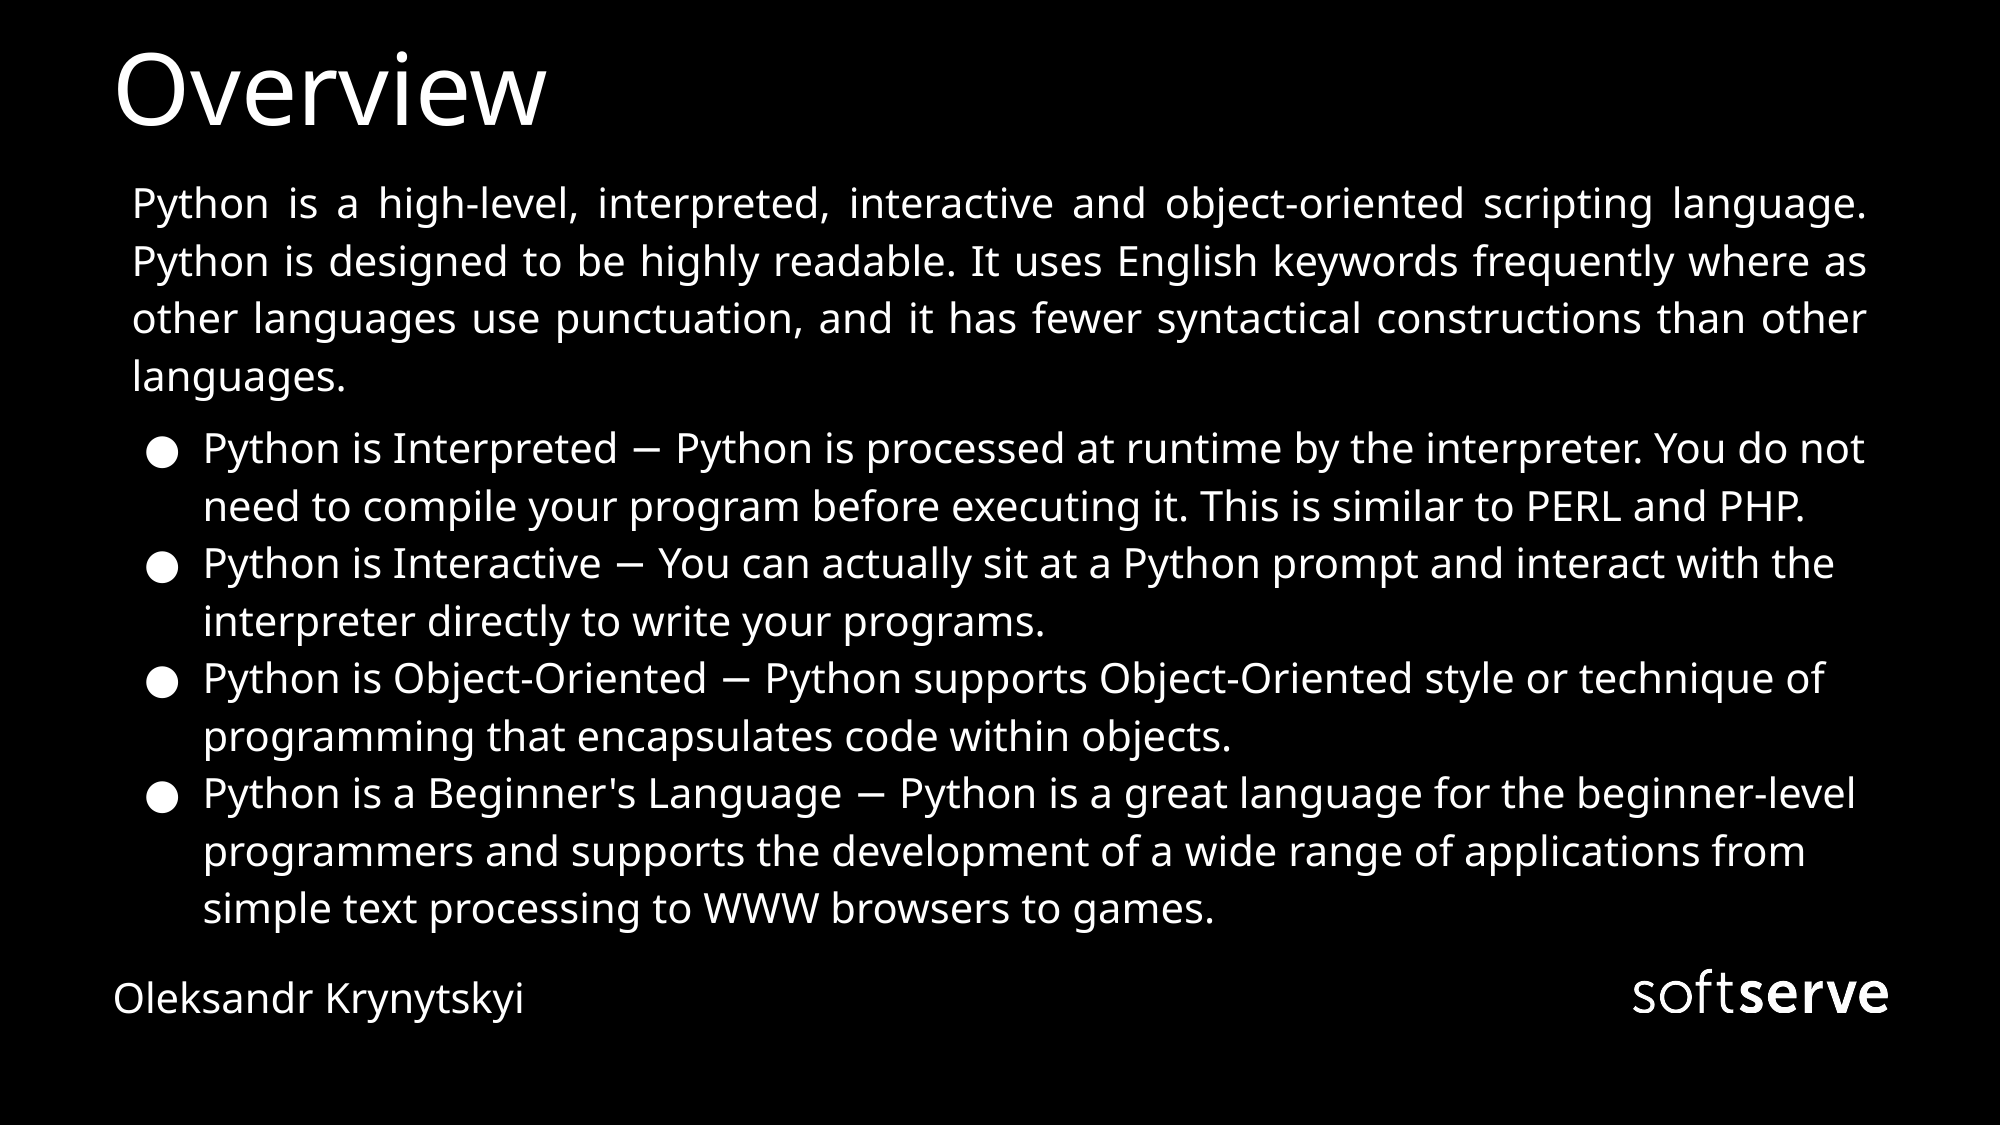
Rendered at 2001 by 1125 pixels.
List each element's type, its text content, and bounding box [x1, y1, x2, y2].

picture [1633, 971, 1888, 1013]
list Oleksandr Krynytskyi [112, 971, 682, 1019]
title Overview [112, 33, 584, 154]
text_box Python is a high-level, interpreted, interactive and object-oriented scripting language. Python is designed to be highly readable. It uses English keywords frequently where as other languages use punctuation, and it has fewer syntactical constructions than other languages. Python is Interpreted − Python is processed at runtime by the interpreter. You do not need to compile your program before executing it. This is similar to PERL and PHP. Python is Interactive − You can actually sit at a Python prompt and interact with the interpreter directly to write your programs. Python is Object-Oriented − Python supports Object-Oriented style or technique of programming that encapsulates code within objects. Python is a Beginner's Language − Python is a great language for the beginner-level programmers and supports the development of a wide range of applications from simple text processing to WWW browsers to games. [112, 154, 1888, 971]
